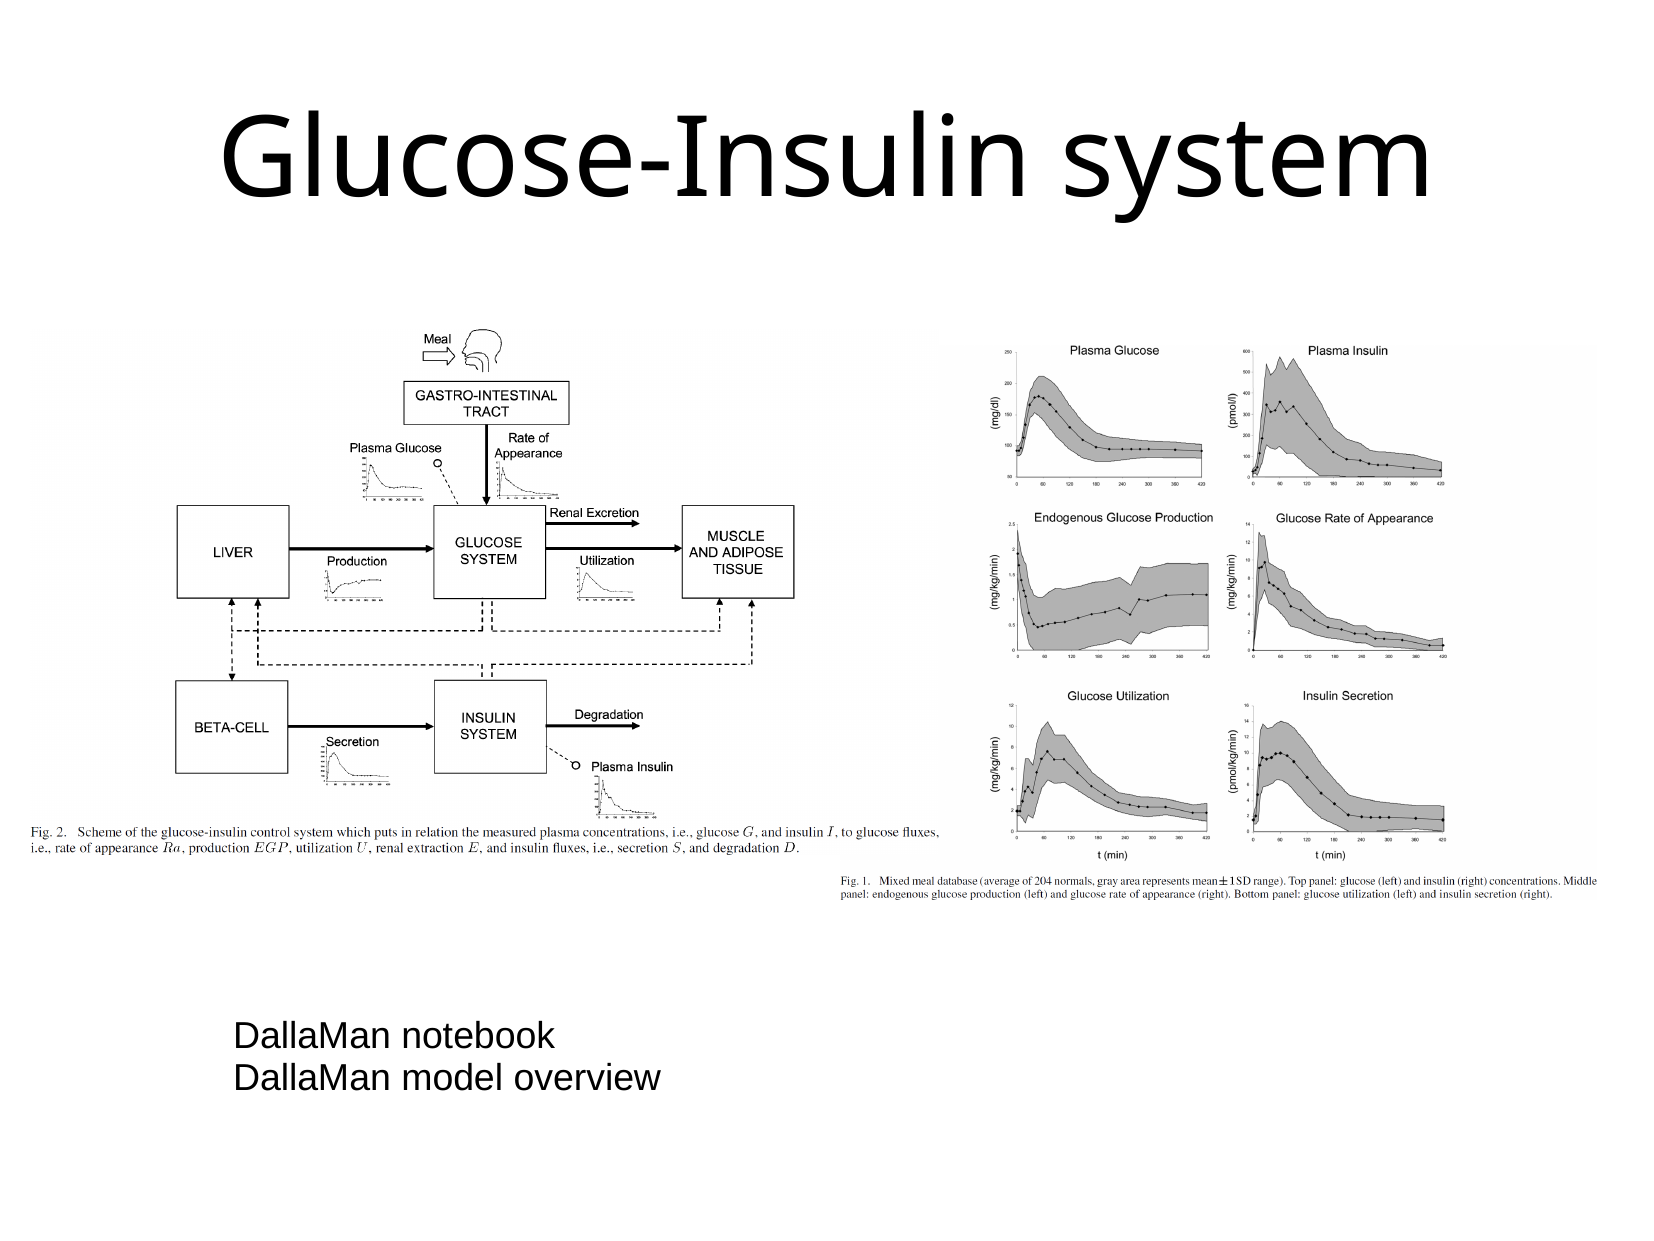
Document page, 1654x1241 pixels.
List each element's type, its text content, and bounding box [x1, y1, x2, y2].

title Glucose-Insulin system [82, 49, 1571, 257]
text_box DallaMan notebook DallaMan model overview [218, 1007, 676, 1106]
picture [30, 329, 1597, 901]
